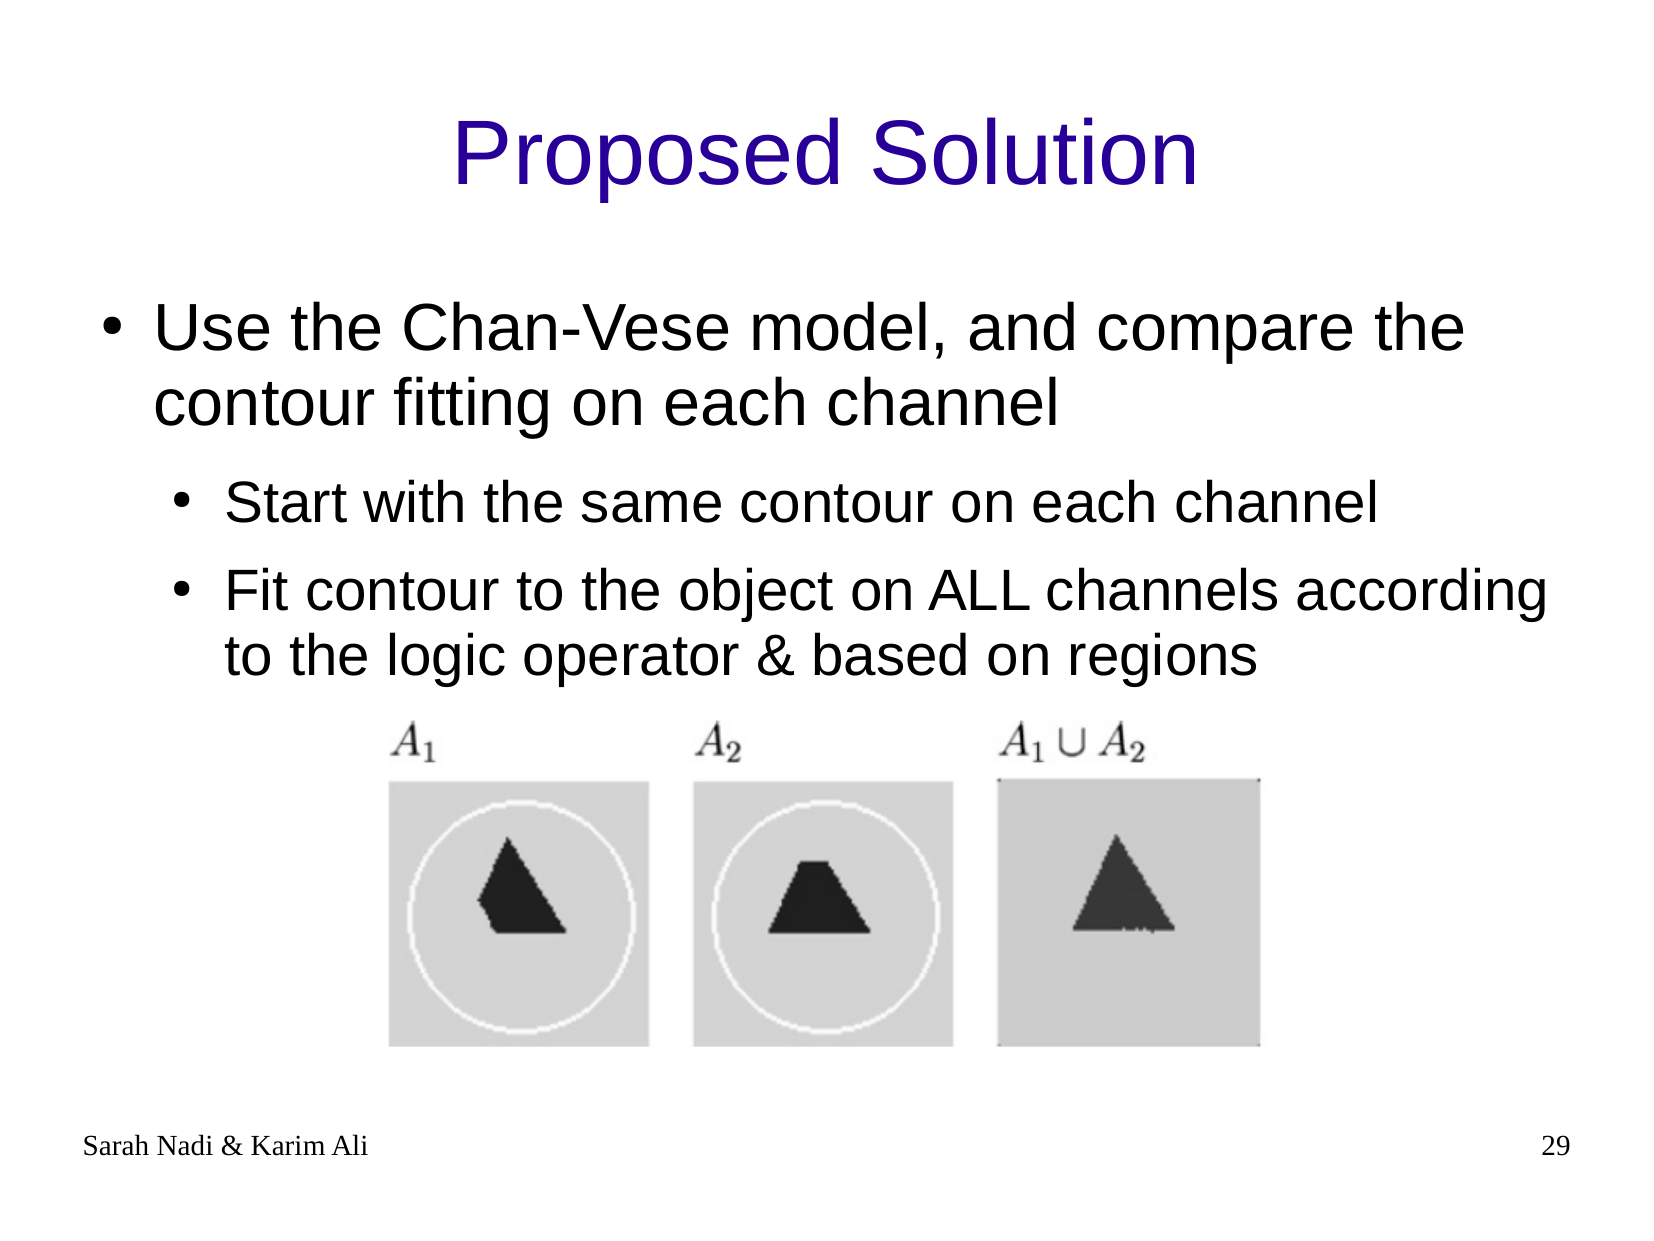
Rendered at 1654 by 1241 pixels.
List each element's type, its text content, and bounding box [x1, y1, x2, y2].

title Proposed Solution [82, 56, 1571, 250]
list Use the Chan-Vese model, and compare the contour fitting on each channel Start with the same contour on each channel Fit contour to the object on ALL channels according to the logic operator & based on regions [82, 290, 1571, 1109]
picture [381, 713, 1273, 1063]
